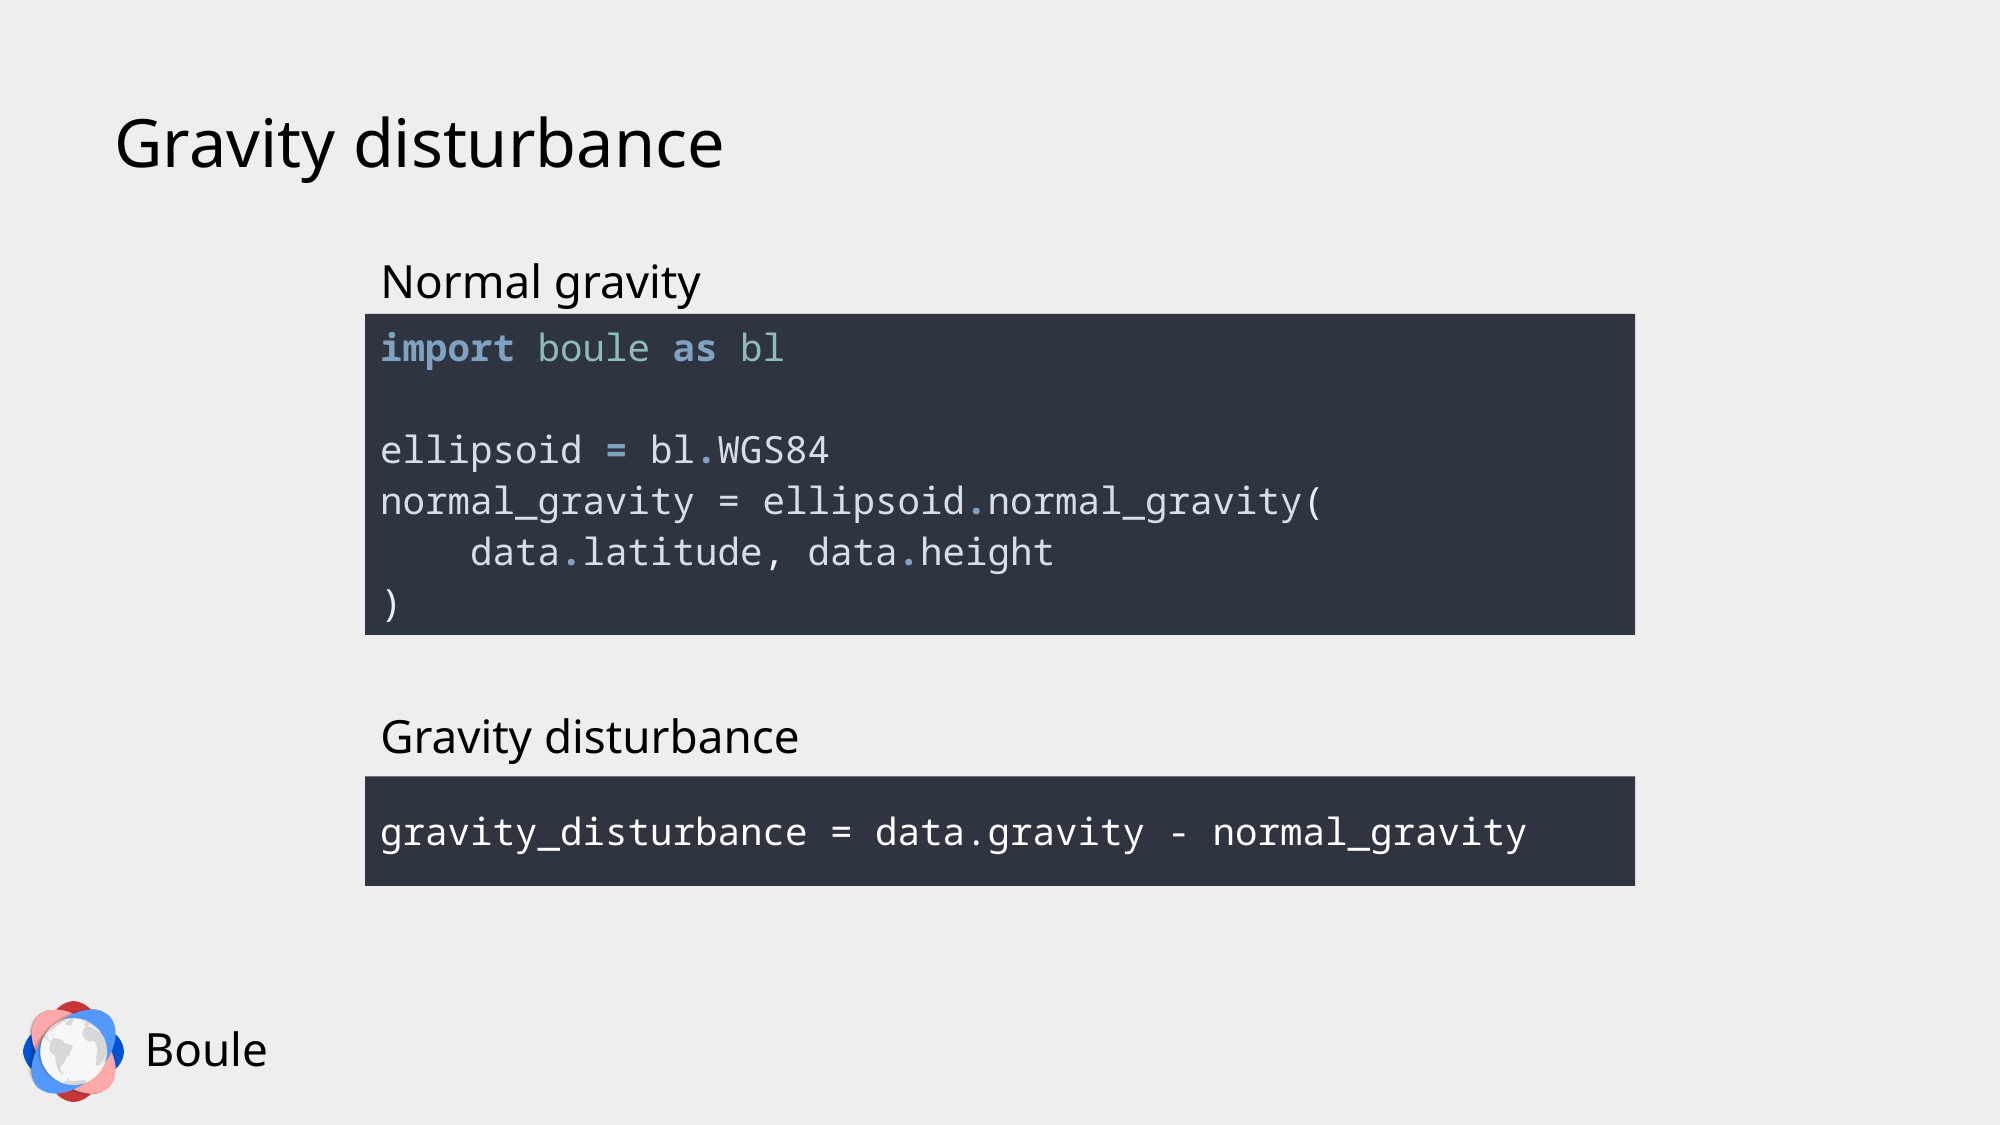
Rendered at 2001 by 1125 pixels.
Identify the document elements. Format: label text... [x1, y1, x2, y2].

text_box Gravity disturbance [365, 696, 1093, 768]
text_box Normal gravity [365, 242, 739, 316]
text_box import boule as bl ellipsoid = bl.WGS84 normal_gravity = ellipsoid.normal_gravity( data.latitude, data.height ) [365, 322, 1636, 626]
picture [23, 1001, 124, 1102]
text_box Gravity disturbance [99, 88, 1872, 207]
text_box Boule [129, 1010, 514, 1116]
text_box gravity_disturbance = data.gravity - normal_gravity [365, 776, 1636, 886]
